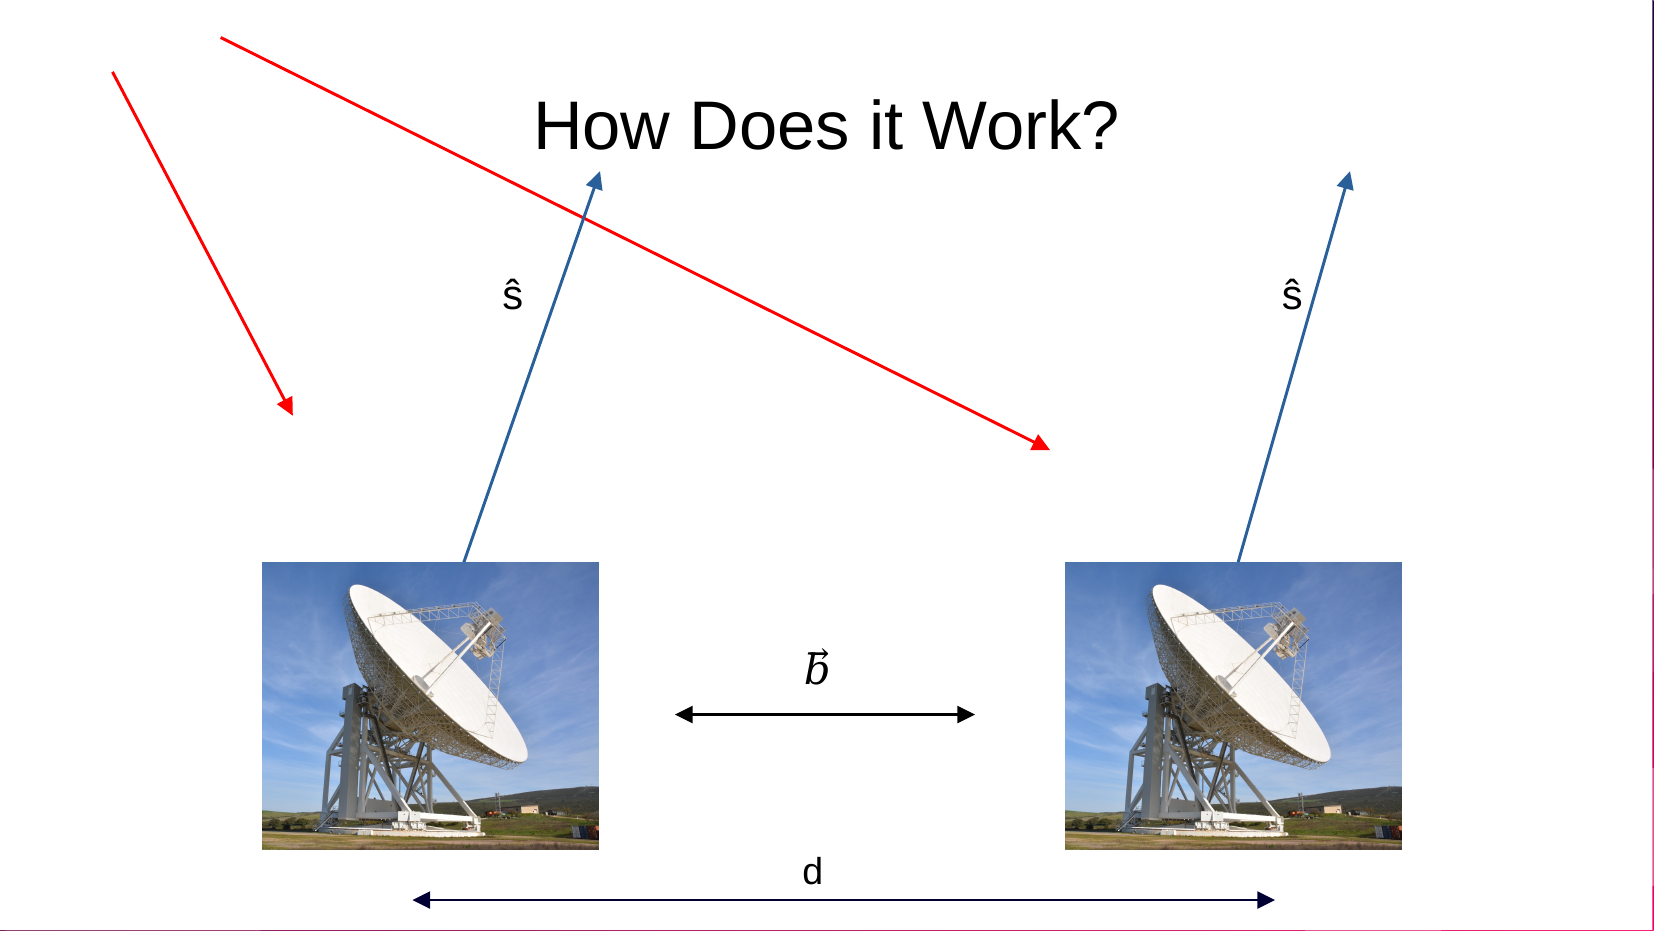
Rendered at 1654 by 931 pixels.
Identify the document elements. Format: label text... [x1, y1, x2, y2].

picture [1065, 562, 1402, 850]
title How Does it Work? [88, 44, 556, 207]
text_box ŝ [1267, 264, 1343, 340]
picture [262, 562, 599, 850]
text_box 𝑏⃗ [787, 639, 1013, 790]
text_box d [787, 842, 1051, 918]
text_box ŝ [487, 264, 563, 340]
title How Does it Work? [240, 44, 1565, 207]
